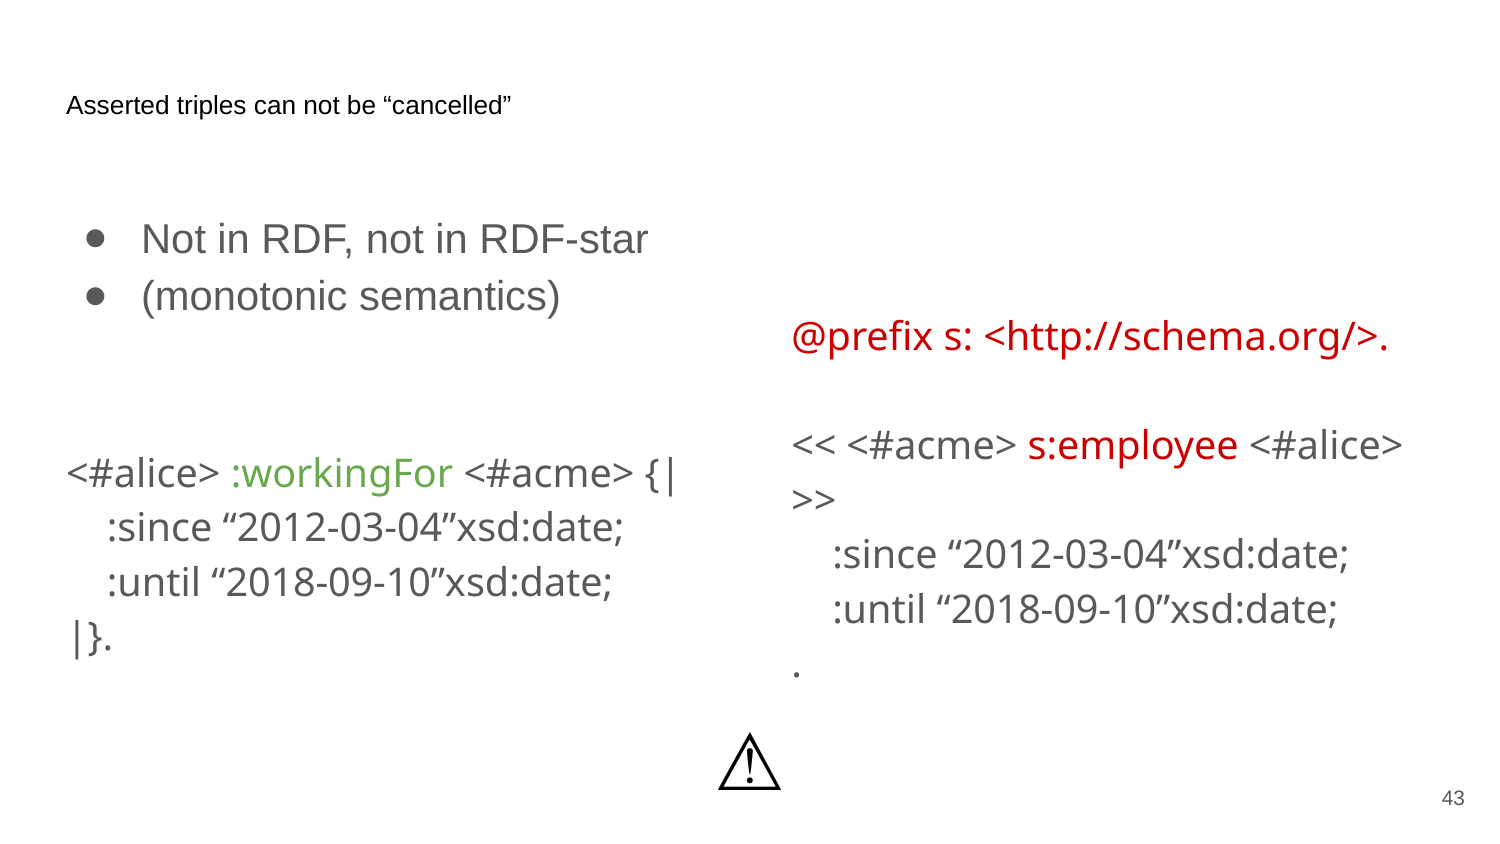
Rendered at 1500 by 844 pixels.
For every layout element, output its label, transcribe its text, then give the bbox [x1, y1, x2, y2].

title Asserted triples can not be “cancelled” [51, 72, 1449, 167]
list Not in RDF, not in RDF-star (monotonic semantics) [51, 189, 708, 349]
list <#alice> :workingFor <#acme> {| :since “2012-03-04”xsd:date; :until “2018-09-10”xsd:date; |}. [51, 349, 721, 750]
list @prefix s: <http://schema.org/>. << <#acme> s:employee <#alice> >> :since “2012-03-04”xsd:date; :until “2018-09-10”xsd:date; . [776, 237, 1471, 753]
text_box ⚠ [685, 696, 815, 822]
slide_number <number> [1389, 764, 1480, 830]
